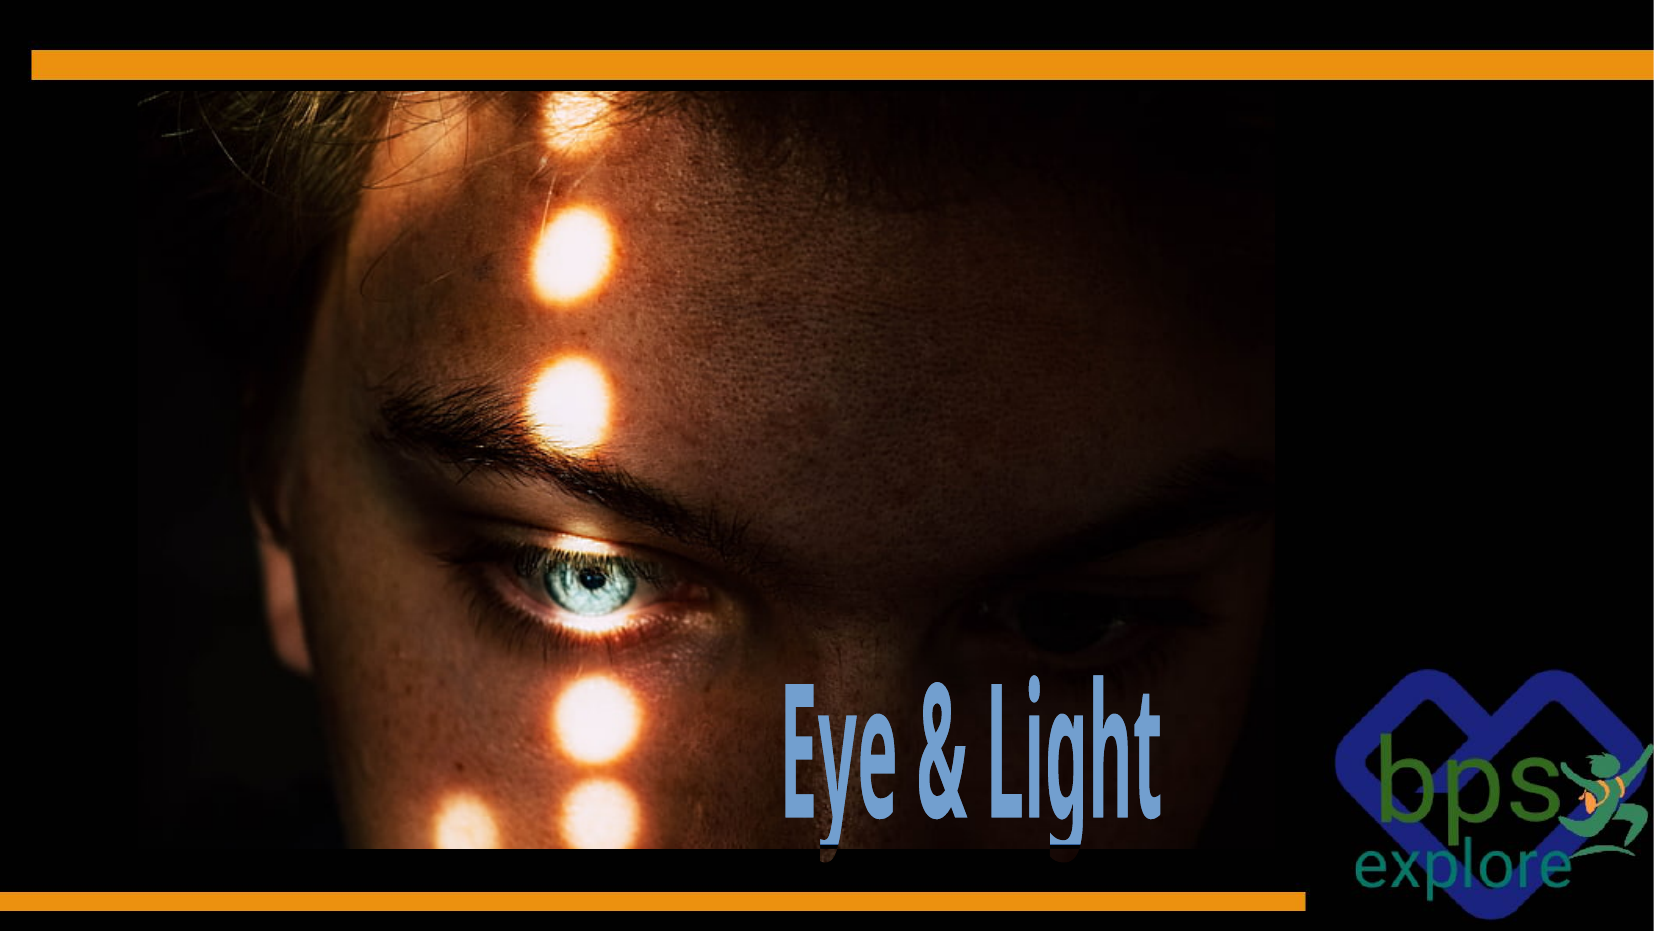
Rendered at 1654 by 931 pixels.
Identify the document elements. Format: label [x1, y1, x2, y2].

text_box [137, 91, 1276, 863]
picture [0, 0, 1654, 931]
